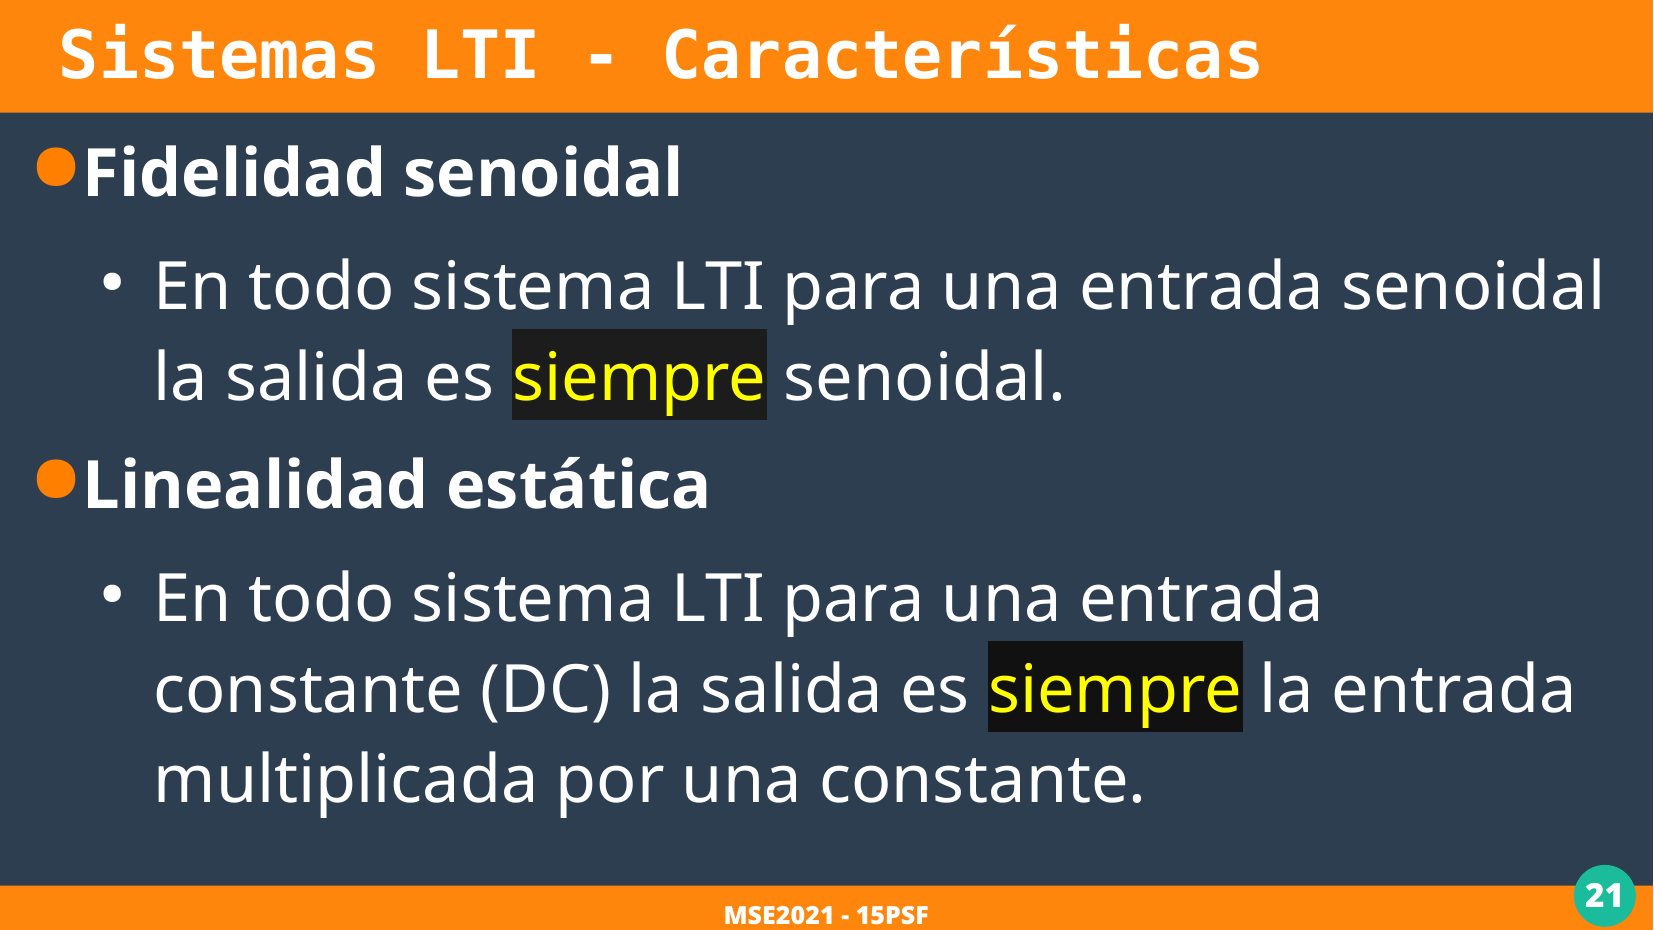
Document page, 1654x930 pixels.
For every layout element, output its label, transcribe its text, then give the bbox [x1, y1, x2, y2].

title Sistemas LTI - Características [58, 16, 1594, 125]
list Fidelidad senoidal En todo sistema LTI para una entrada senoidal la salida es siempre senoidal. Linealidad estática En todo sistema LTI para una entrada constante (DC) la salida es siempre la entrada multiplicada por una constante. [11, 125, 1641, 863]
